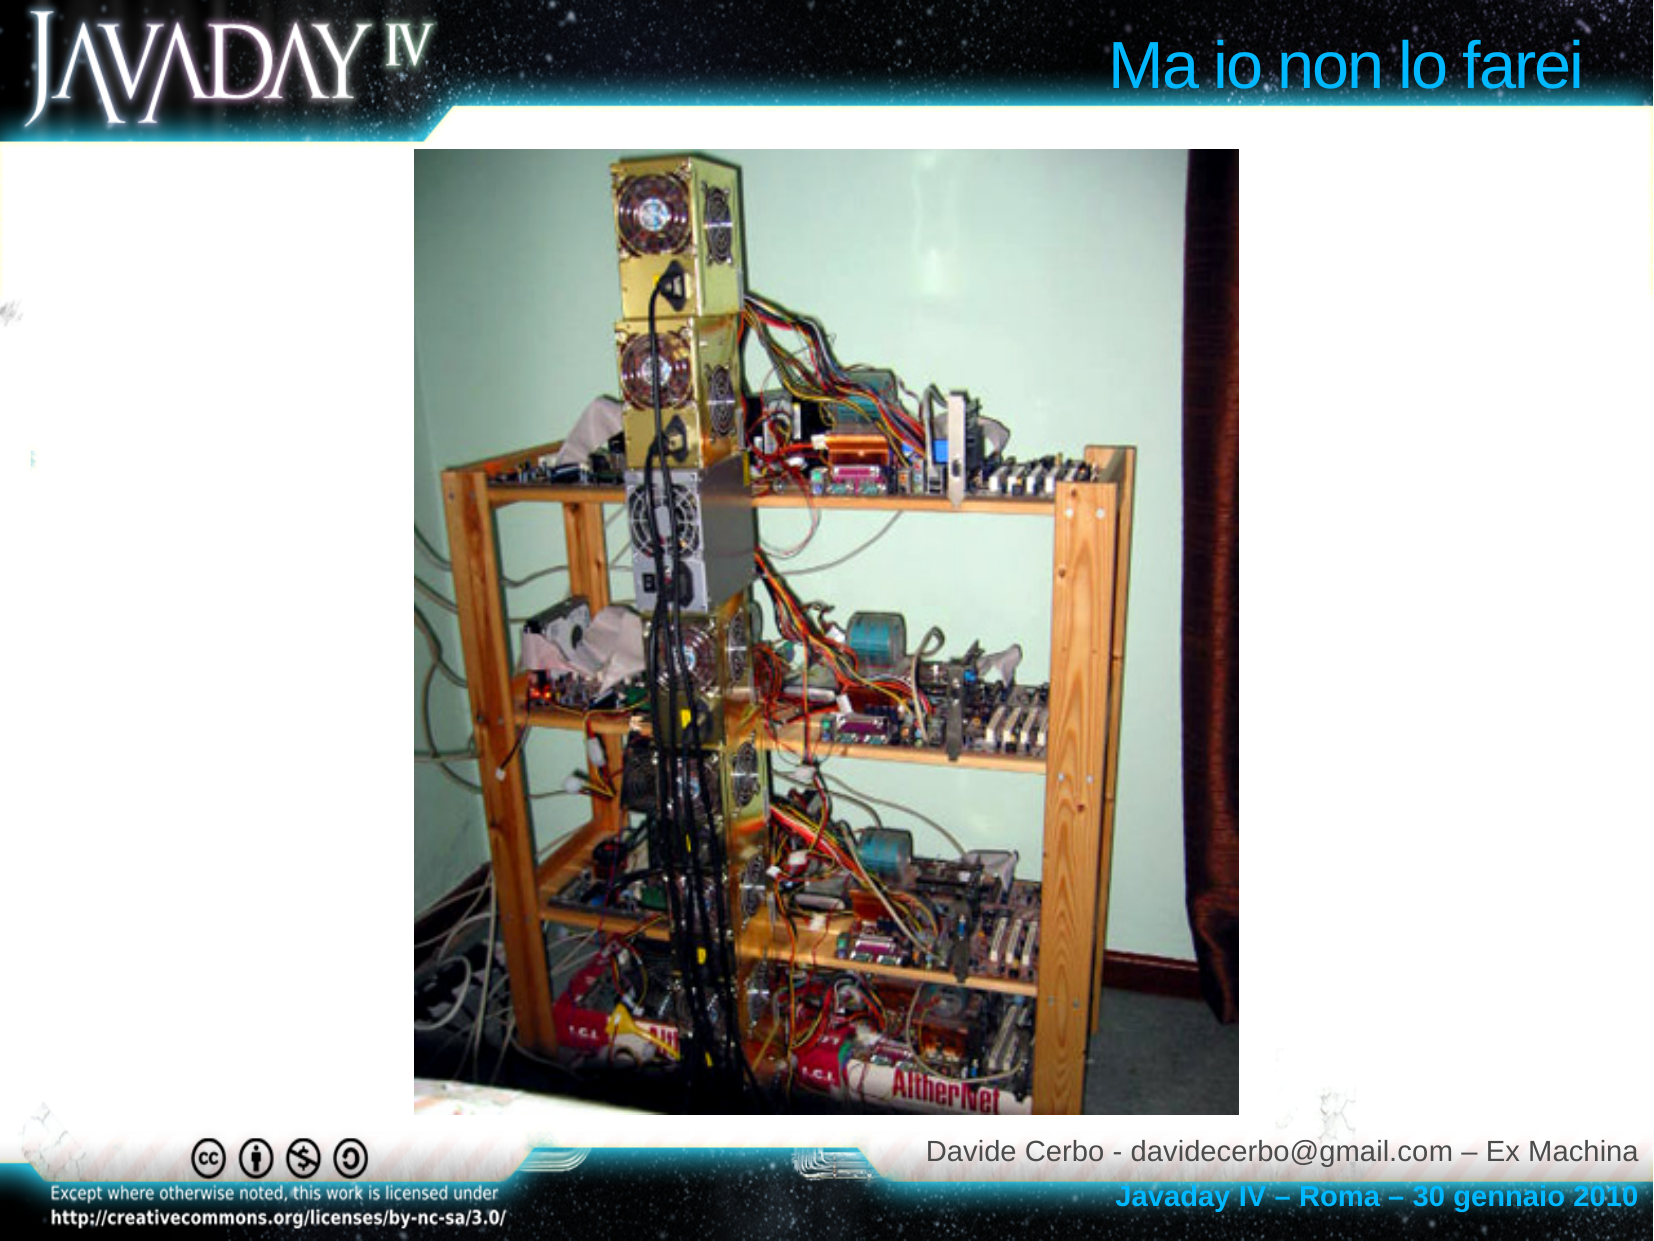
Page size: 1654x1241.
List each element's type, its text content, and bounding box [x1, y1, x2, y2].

title Ma io non lo farei [108, 7, 1585, 124]
picture [0, 0, 1653, 1241]
